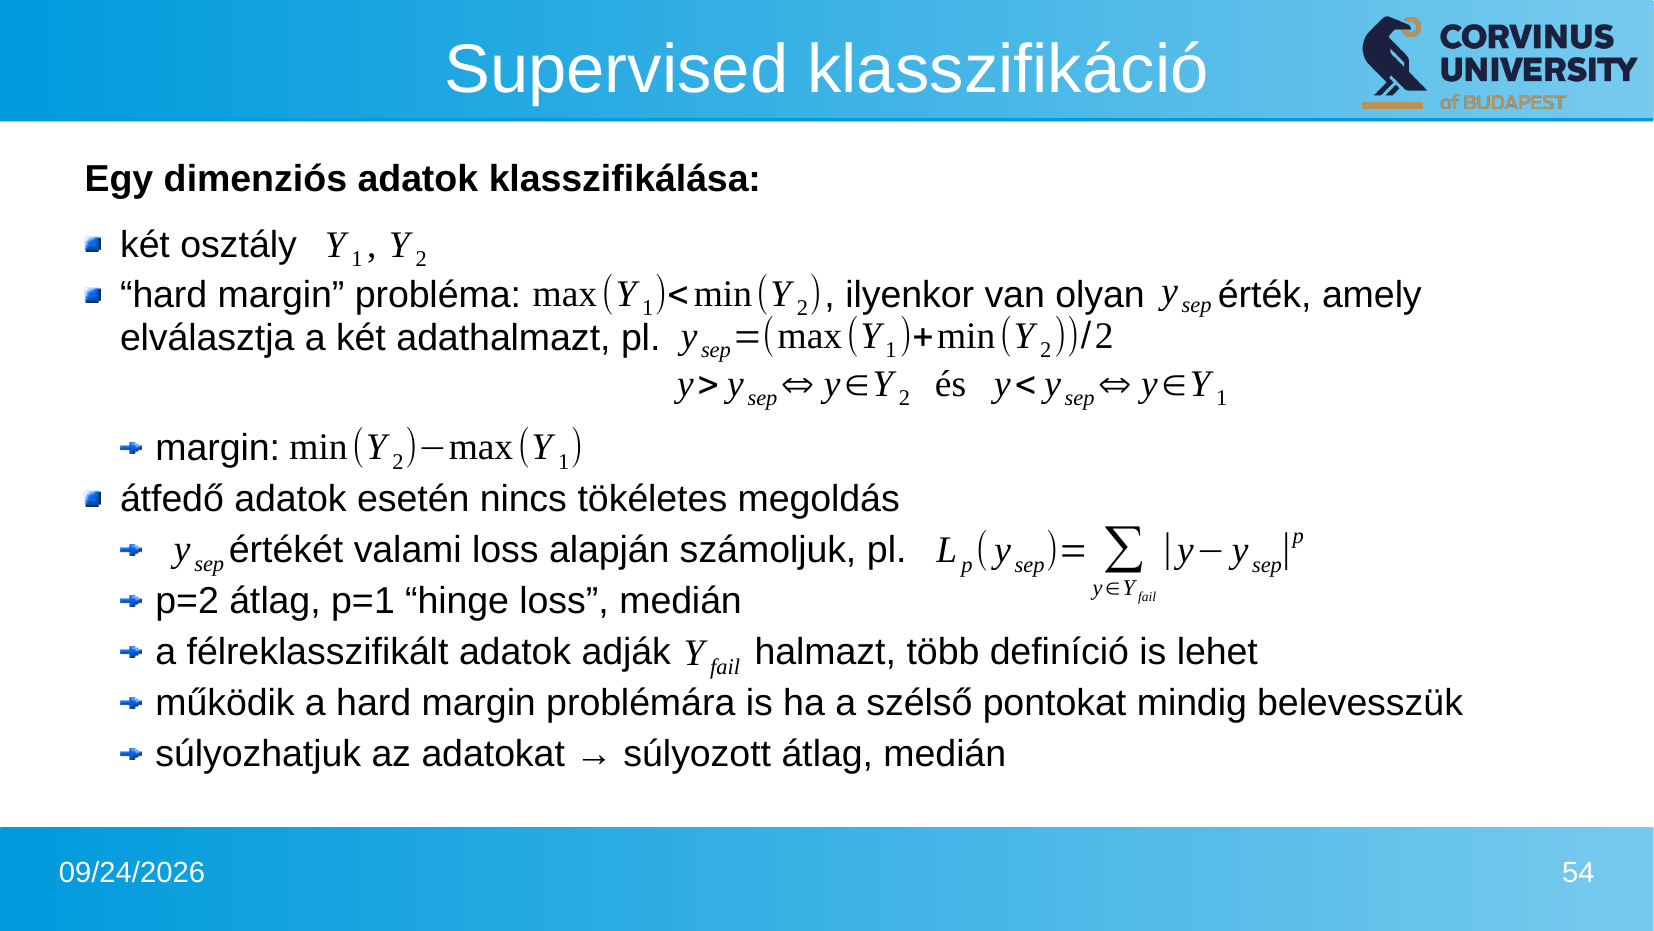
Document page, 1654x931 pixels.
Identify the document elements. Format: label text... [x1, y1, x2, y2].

chart [169, 528, 225, 576]
text_box Egy dimenziós adatok klasszifikálása: két osztály “hard margin” probléma: , ilyenkor van olyan érték, amely elválasztja a két adathalmazt, pl. margin: átfedő adatok esetén nincs tökéletes megoldás értékét valami loss alapján számoljuk, pl. p=2 átlag, p=1 “hinge loss”, medián a félreklasszifikált adatok adják halmazt, több definíció is lehet működik a hard margin problémára is ha a szélső pontokat mindig belevesszük súlyozhatjuk az adatokat → súlyozott átlag, medián [69, 149, 1549, 783]
chart [934, 523, 1305, 604]
title Supervised klasszifikáció [59, 29, 1362, 108]
chart [324, 224, 428, 272]
chart [683, 632, 742, 680]
chart [672, 363, 1228, 411]
chart [287, 425, 584, 474]
picture [1362, 16, 1638, 109]
chart [531, 272, 1114, 362]
chart [1156, 270, 1213, 318]
